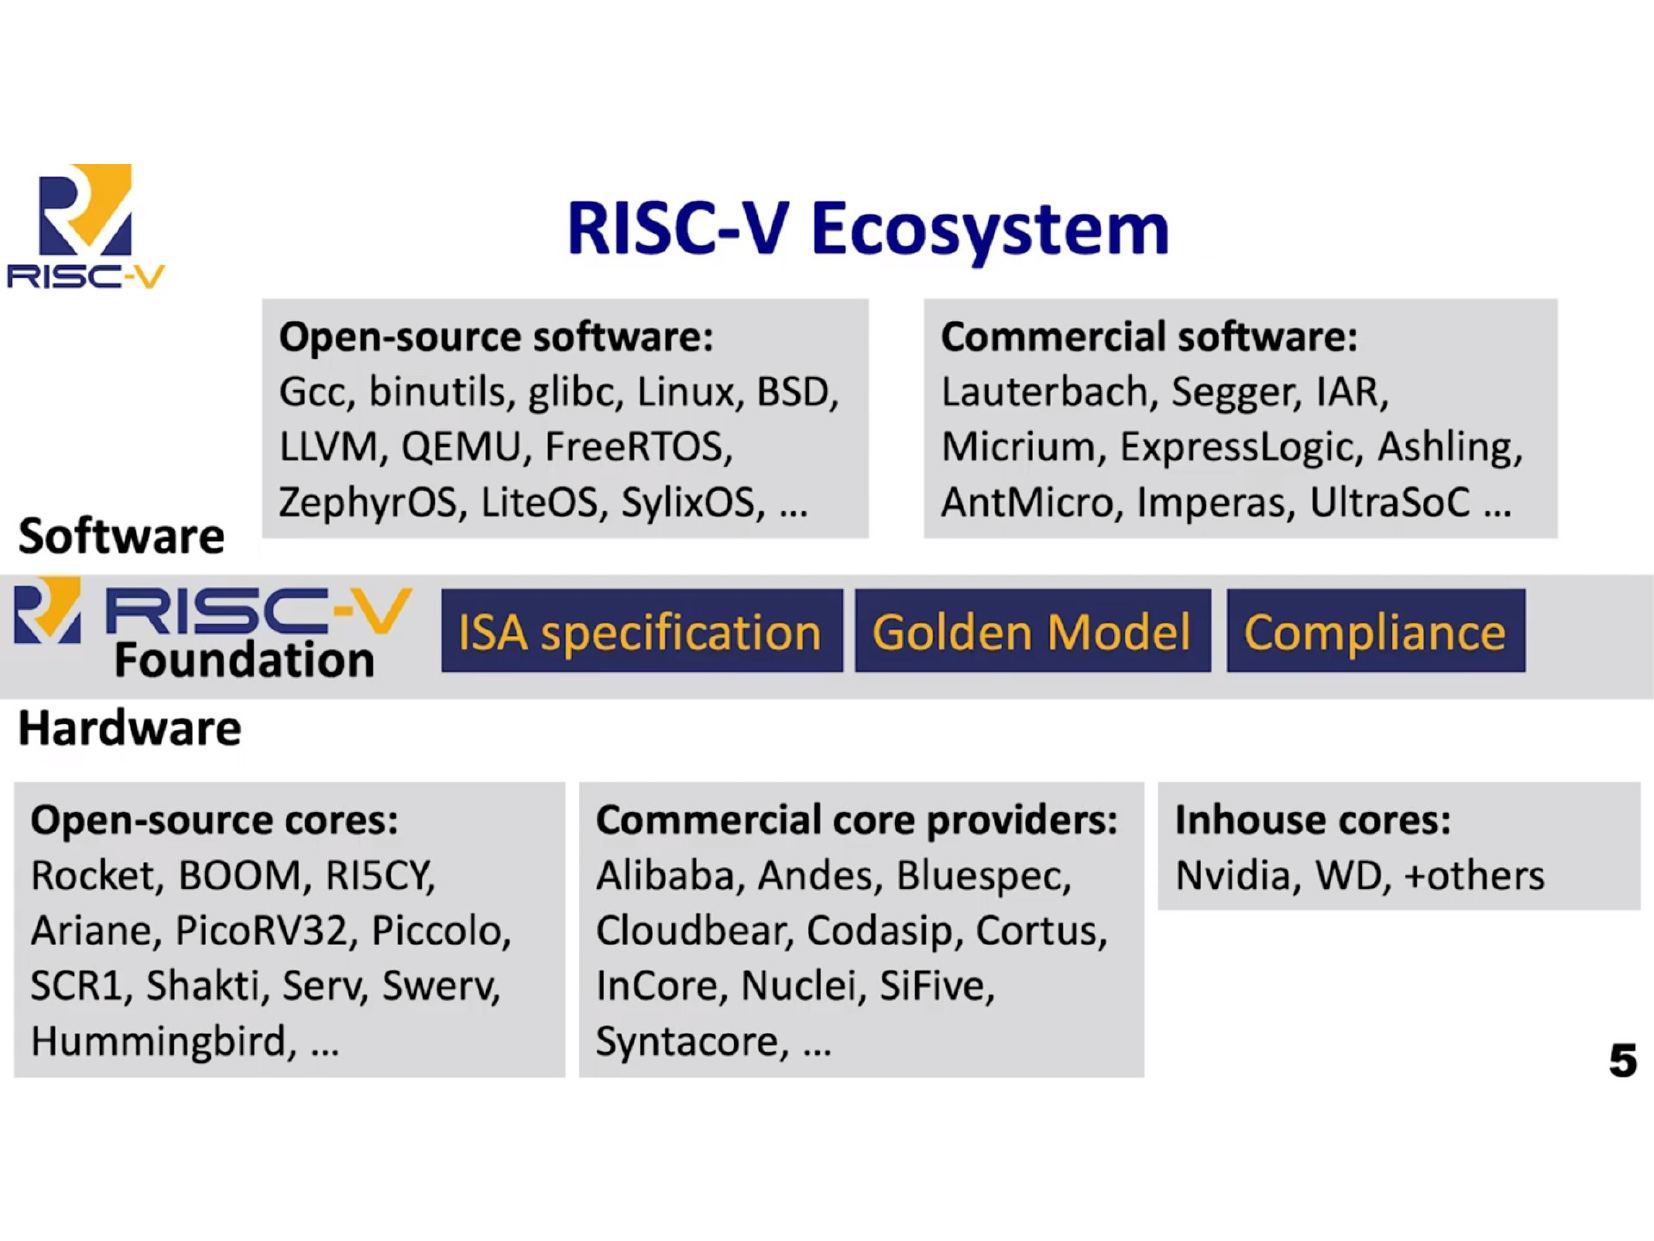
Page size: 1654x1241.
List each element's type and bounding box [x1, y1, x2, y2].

picture [0, 164, 1654, 1096]
